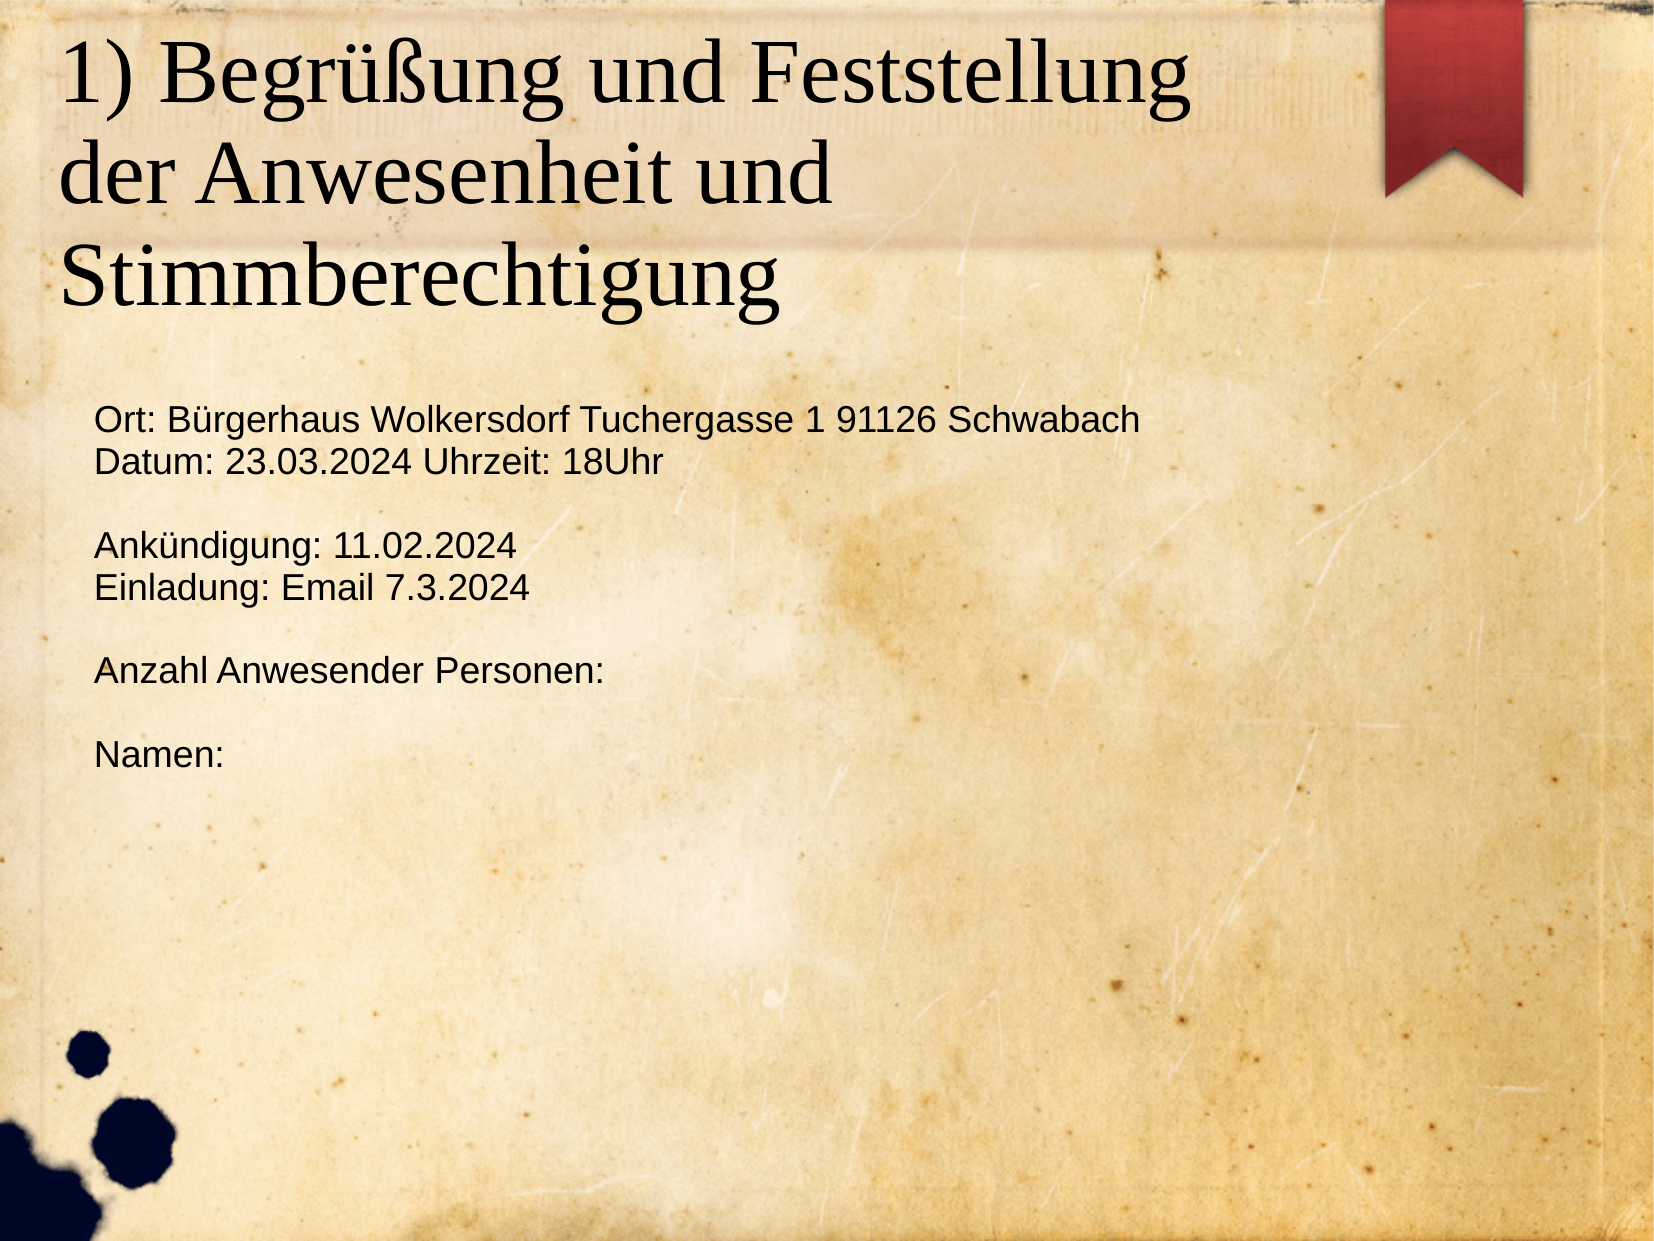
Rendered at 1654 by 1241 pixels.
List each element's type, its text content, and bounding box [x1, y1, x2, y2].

title 1) Begrüßung und Feststellung der Anwesenheit und Stimmberechtigung [59, 20, 1323, 325]
picture [0, 0, 1654, 1241]
text_box Ort: Bürgerhaus Wolkersdorf Tuchergasse 1 91126 Schwabach Datum: 23.03.2024 Uhrzeit: 18Uhr Ankündigung: 11.02.2024 Einladung: Email 7.3.2024 Anzahl Anwesender Personen: Namen: [79, 390, 1156, 784]
